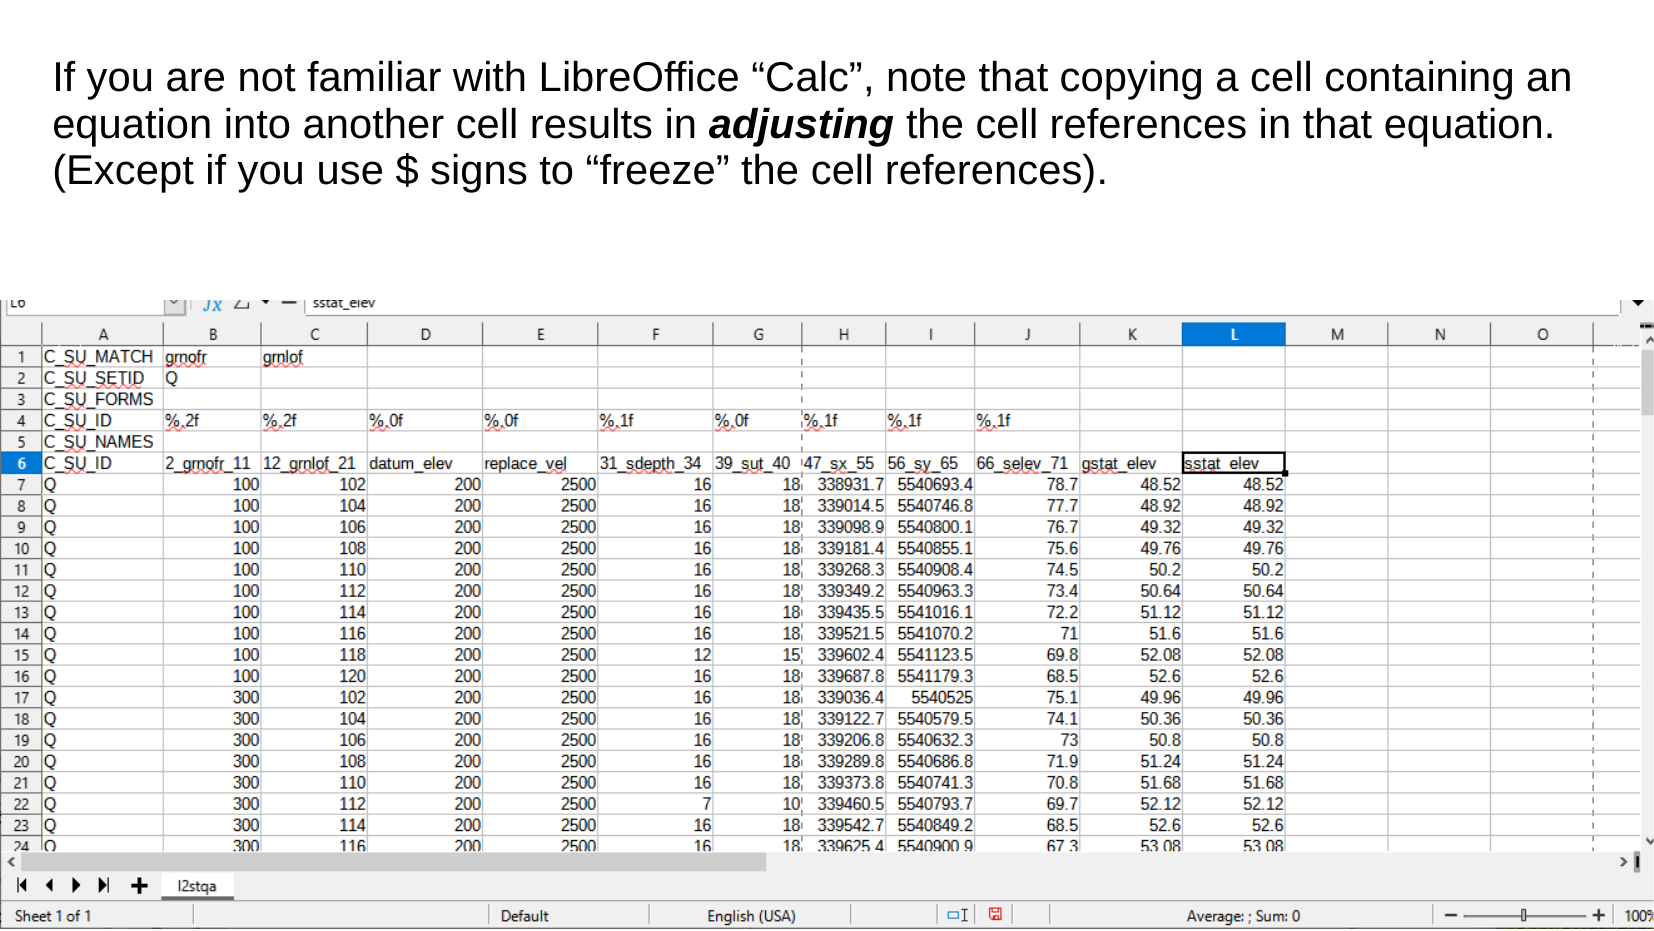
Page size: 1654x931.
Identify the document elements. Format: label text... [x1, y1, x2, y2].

picture [0, 300, 1654, 929]
text_box If you are not familiar with LibreOffice “Calc”, note that copying a cell containing an equation into another cell results in adjusting the cell references in that equation. (Except if you use $ signs to “freeze” the cell references). [37, 0, 1654, 248]
